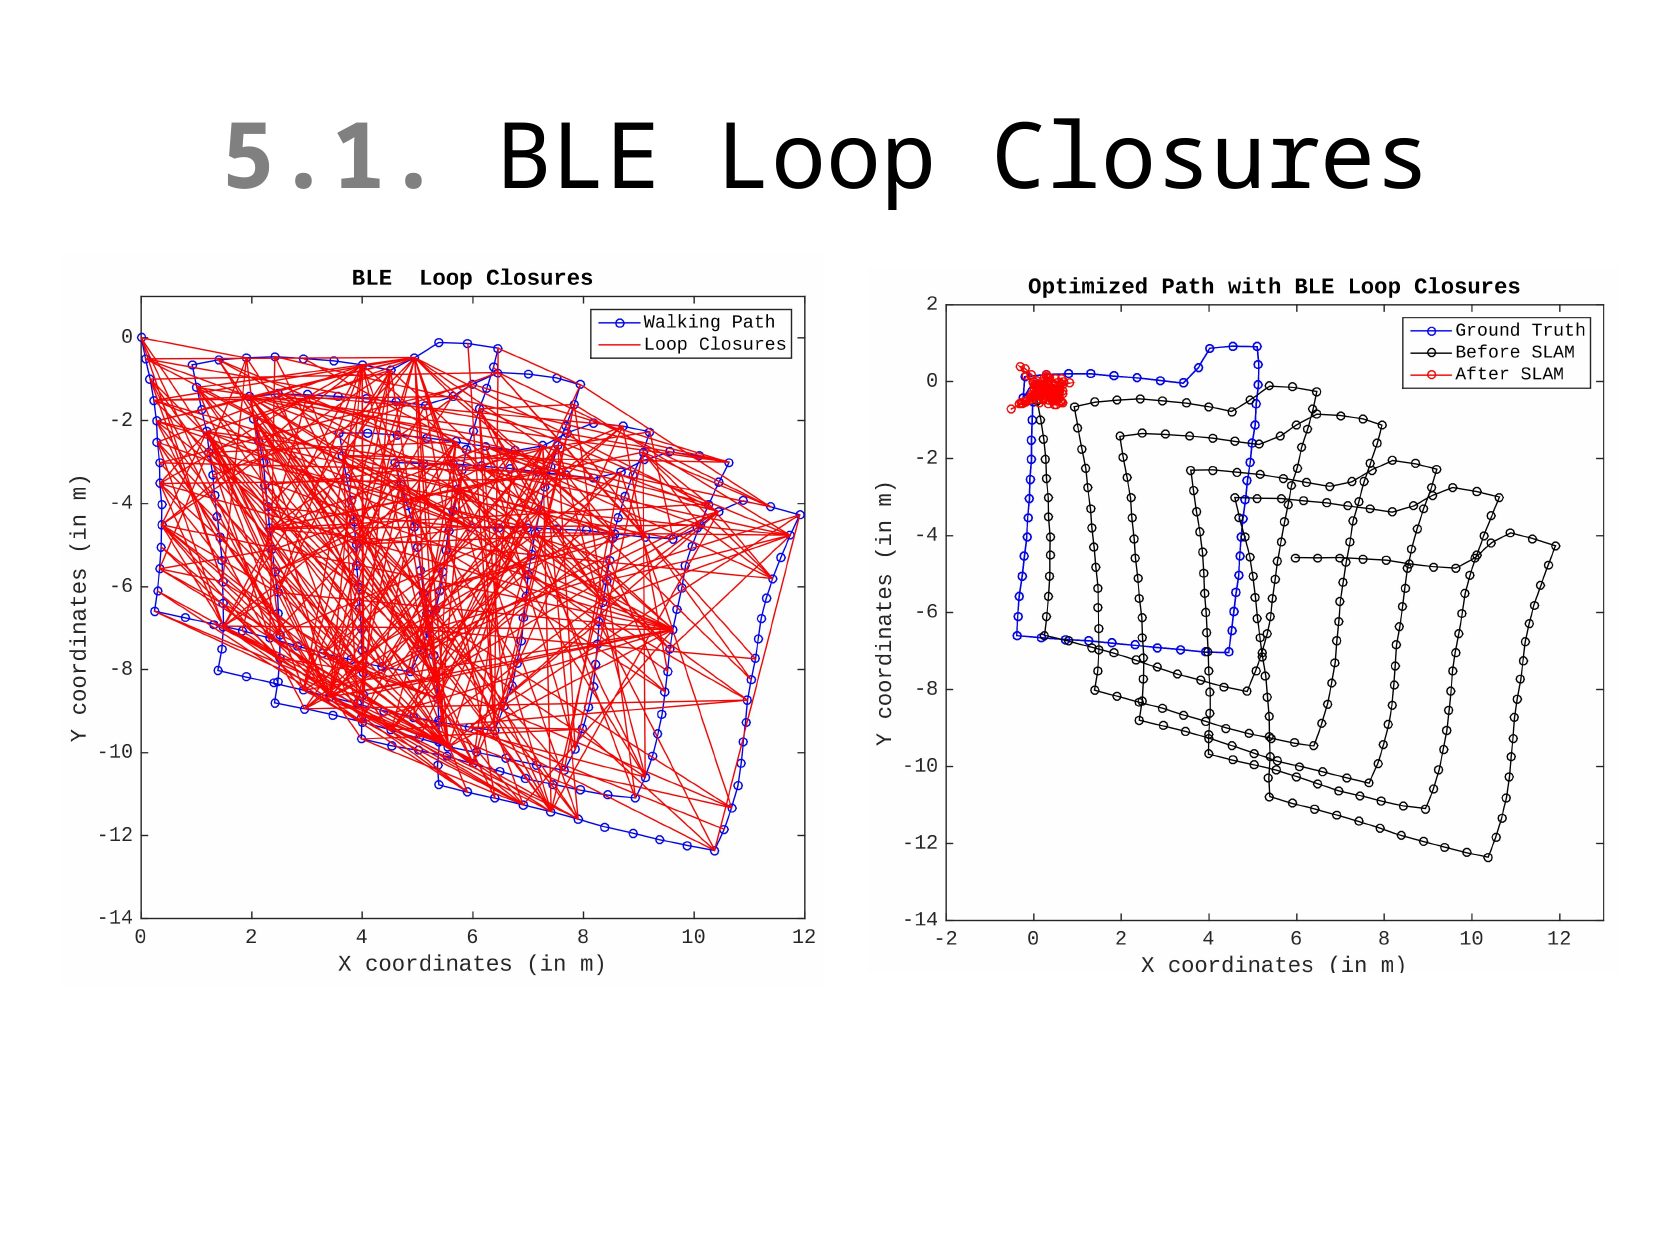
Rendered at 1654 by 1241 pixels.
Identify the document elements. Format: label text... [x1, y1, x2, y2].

picture [867, 267, 1621, 973]
title 5.1. BLE Loop Closures [82, 49, 1571, 257]
picture [60, 252, 825, 988]
